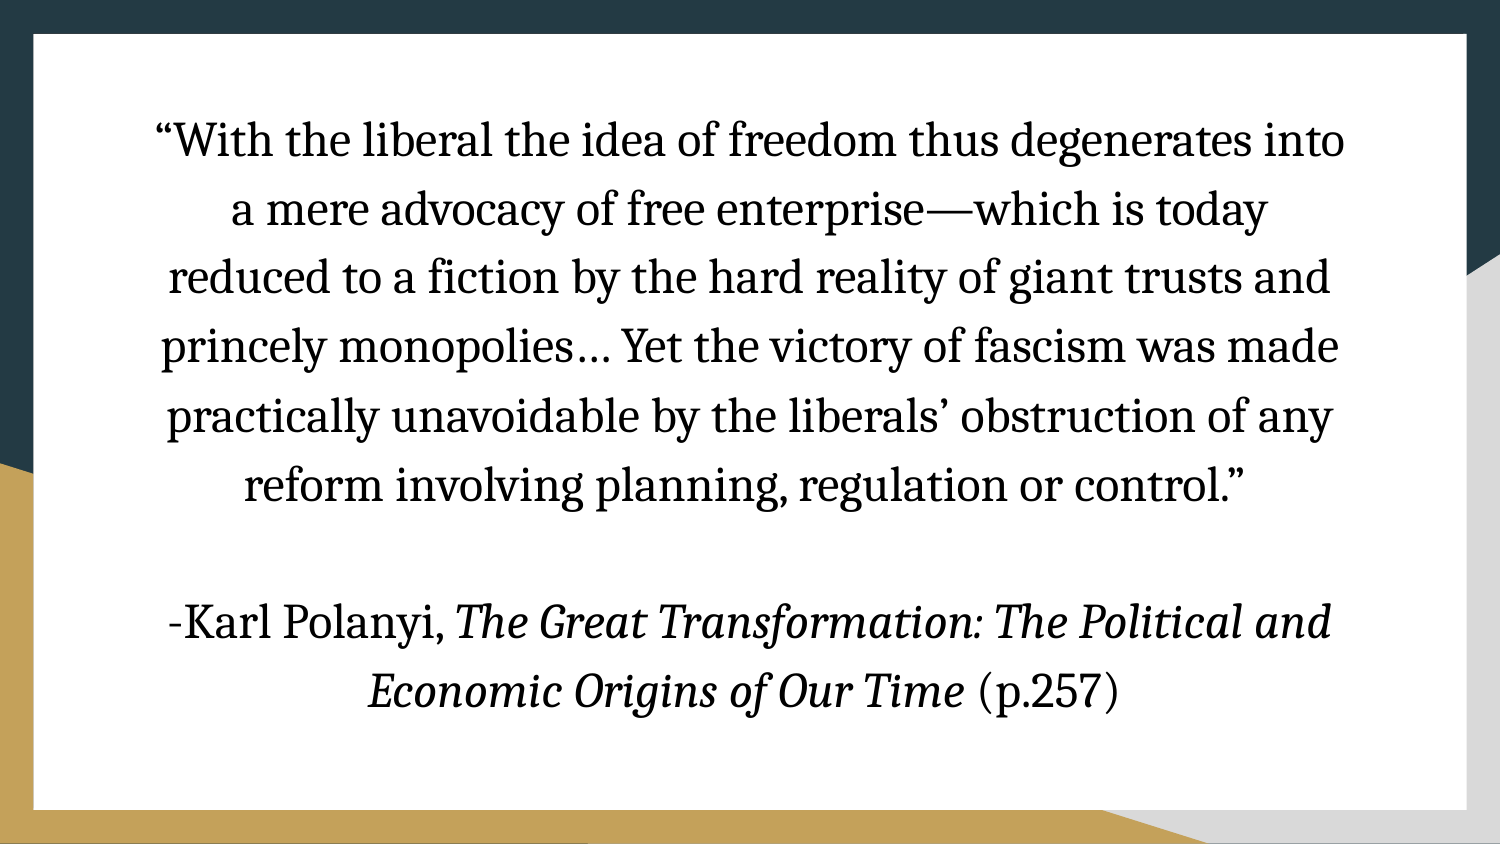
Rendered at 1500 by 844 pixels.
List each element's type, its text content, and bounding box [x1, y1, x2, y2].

list “With the liberal the idea of freedom thus degenerates into a mere advocacy of free enterprise—which is today reduced to a fiction by the hard reality of giant trusts and princely monopolies… Yet the victory of fascism was made practically unavoidable by the liberals’ obstruction of any reform involving planning, regulation or control.” -Karl Polanyi, The Great Transformation: The Political and Economic Origins of Our Time (p.257) [134, 82, 1366, 665]
